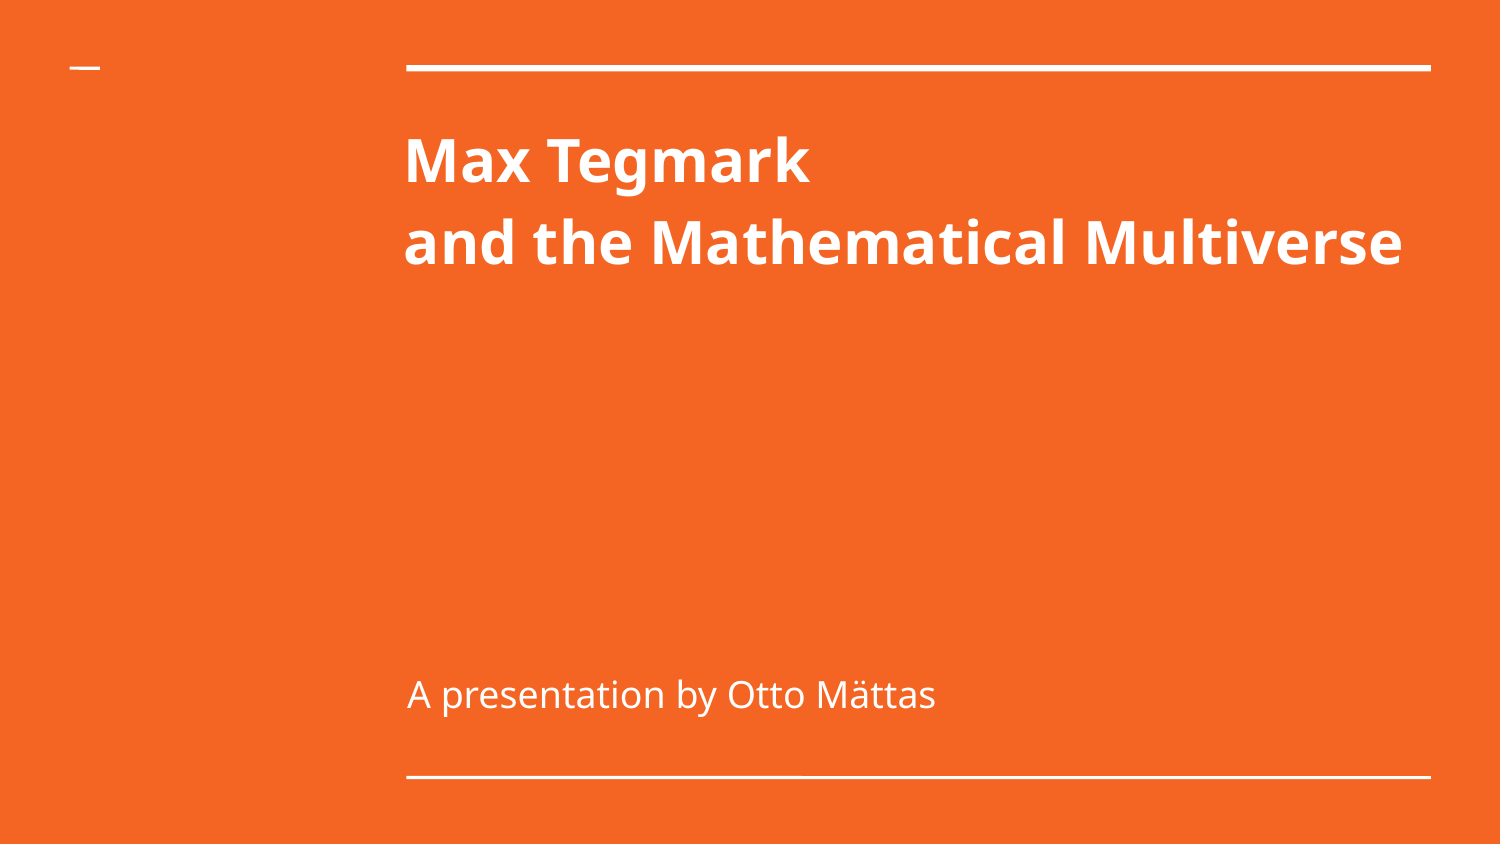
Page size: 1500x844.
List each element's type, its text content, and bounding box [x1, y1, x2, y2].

title Max Tegmark and the Mathematical Multiverse [389, 103, 1428, 357]
subtitle A presentation by Otto Mättas [392, 531, 1431, 735]
